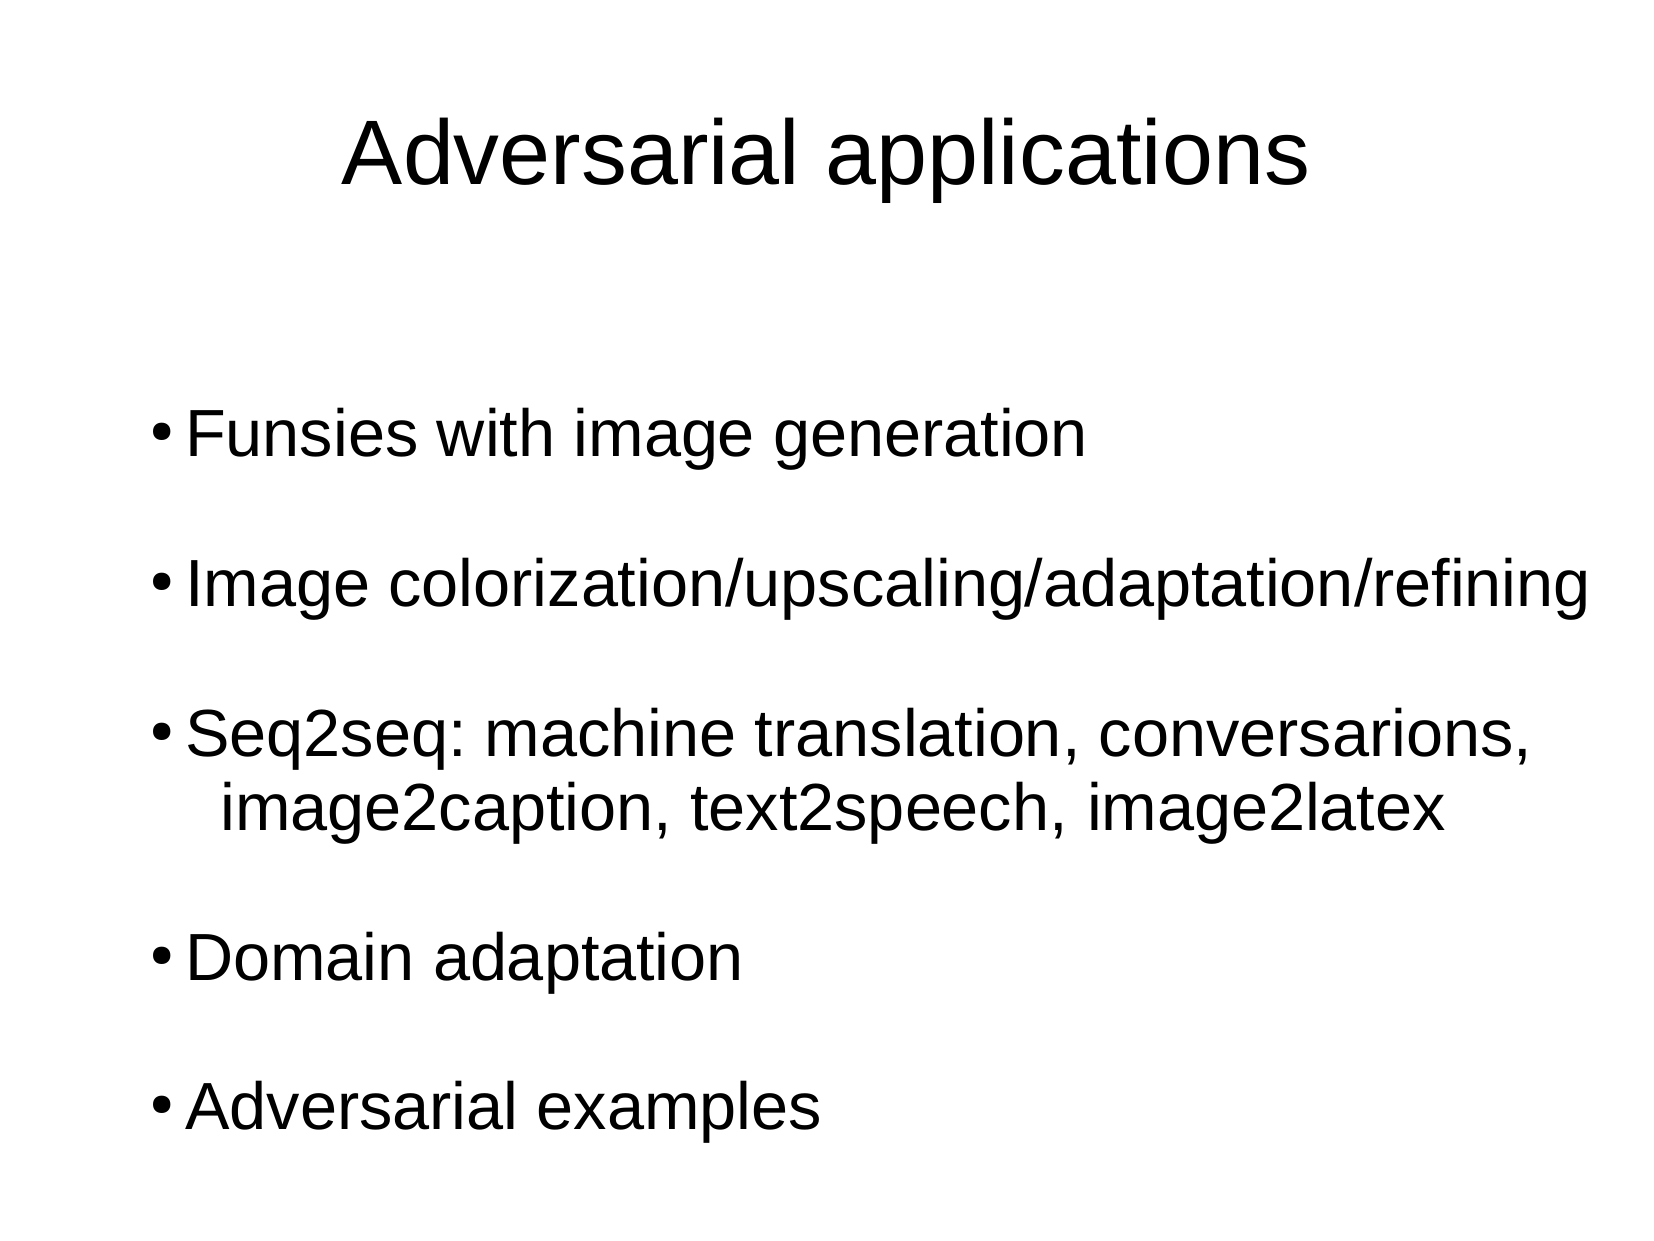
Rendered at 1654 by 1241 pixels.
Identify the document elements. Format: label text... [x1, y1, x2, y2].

text_box Funsies with image generation Image colorization/upscaling/adaptation/refining Seq2seq: machine translation, conversarions, image2caption, text2speech, image2latex Domain adaptation Adversarial examples [135, 389, 1613, 1227]
title Adversarial applications [82, 49, 1571, 257]
